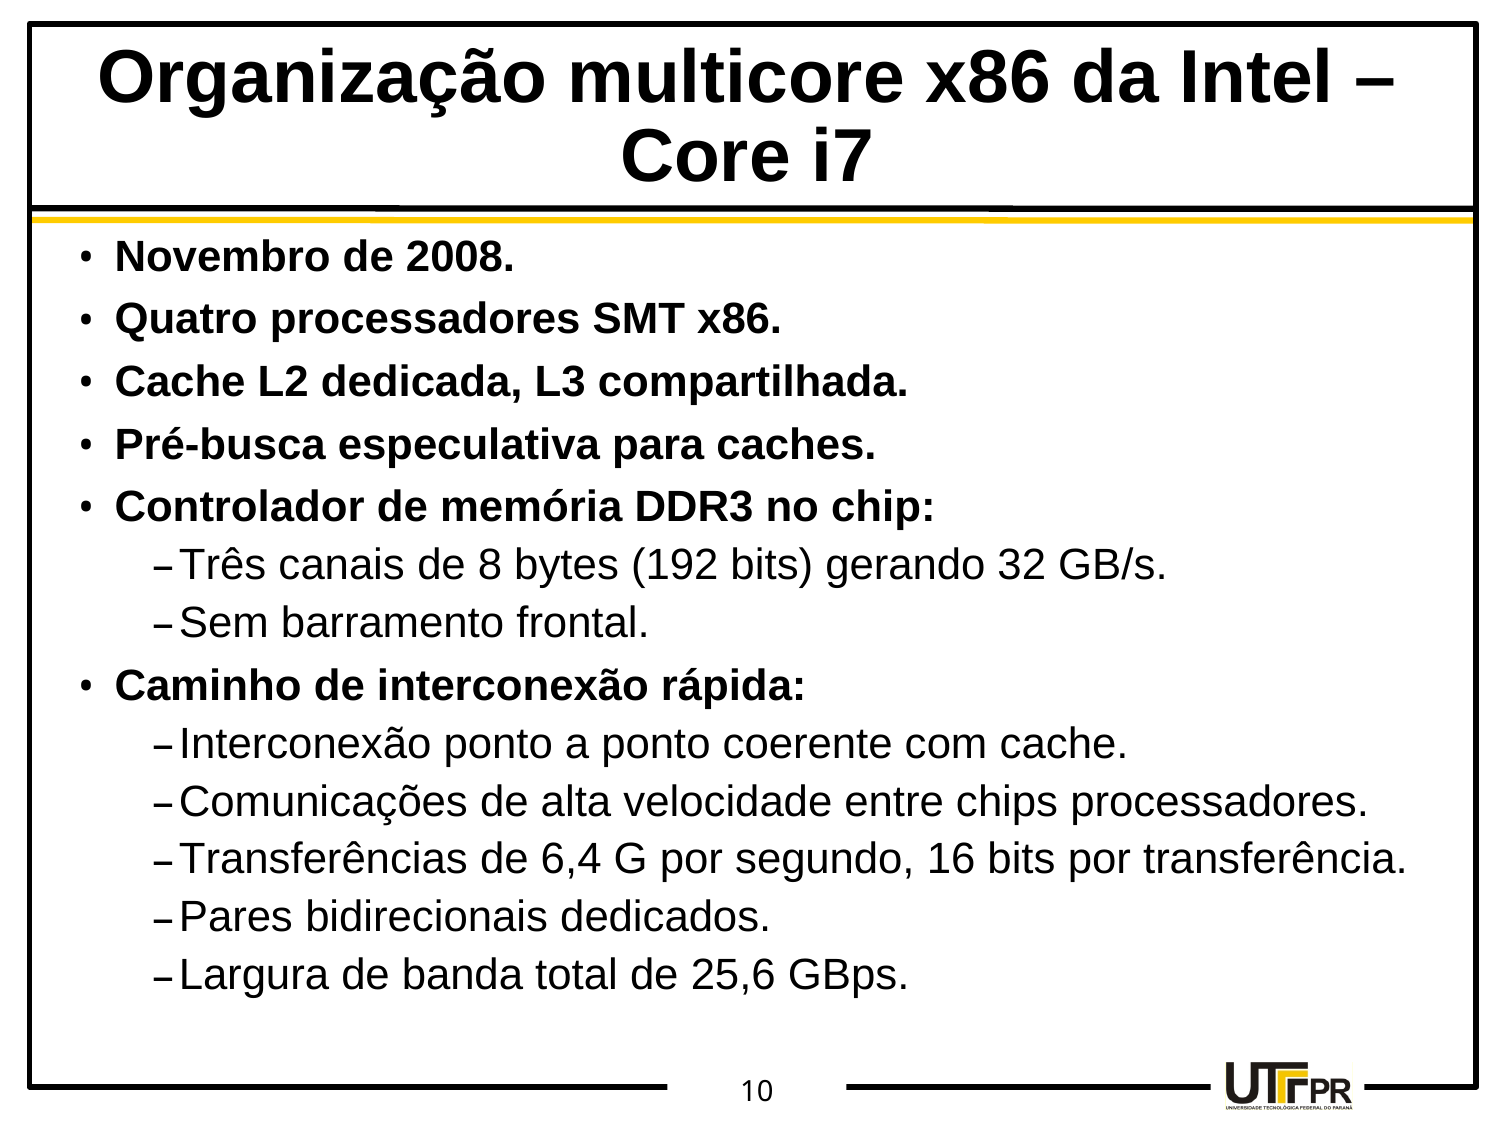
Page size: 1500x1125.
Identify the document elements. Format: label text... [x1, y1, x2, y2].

list Novembro de 2008. Quatro processadores SMT x86. Cache L2 dedicada, L3 compartilhada. Pré-busca especulativa para caches. Controlador de memória DDR3 no chip: Três canais de 8 bytes (192 bits) gerando 32 GB/s. Sem barramento frontal. Caminho de interconexão rápida: Interconexão ponto a ponto coerente com cache. Comunicações de alta velocidade entre chips processadores. Transferências de 6,4 G por segundo, 16 bits por transferência. Pares bidirecionais dedicados. Largura de banda total de 25,6 GBps. [41, 236, 1459, 1125]
title Organização multicore x86 da Intel – Core i7 [23, 36, 1471, 201]
